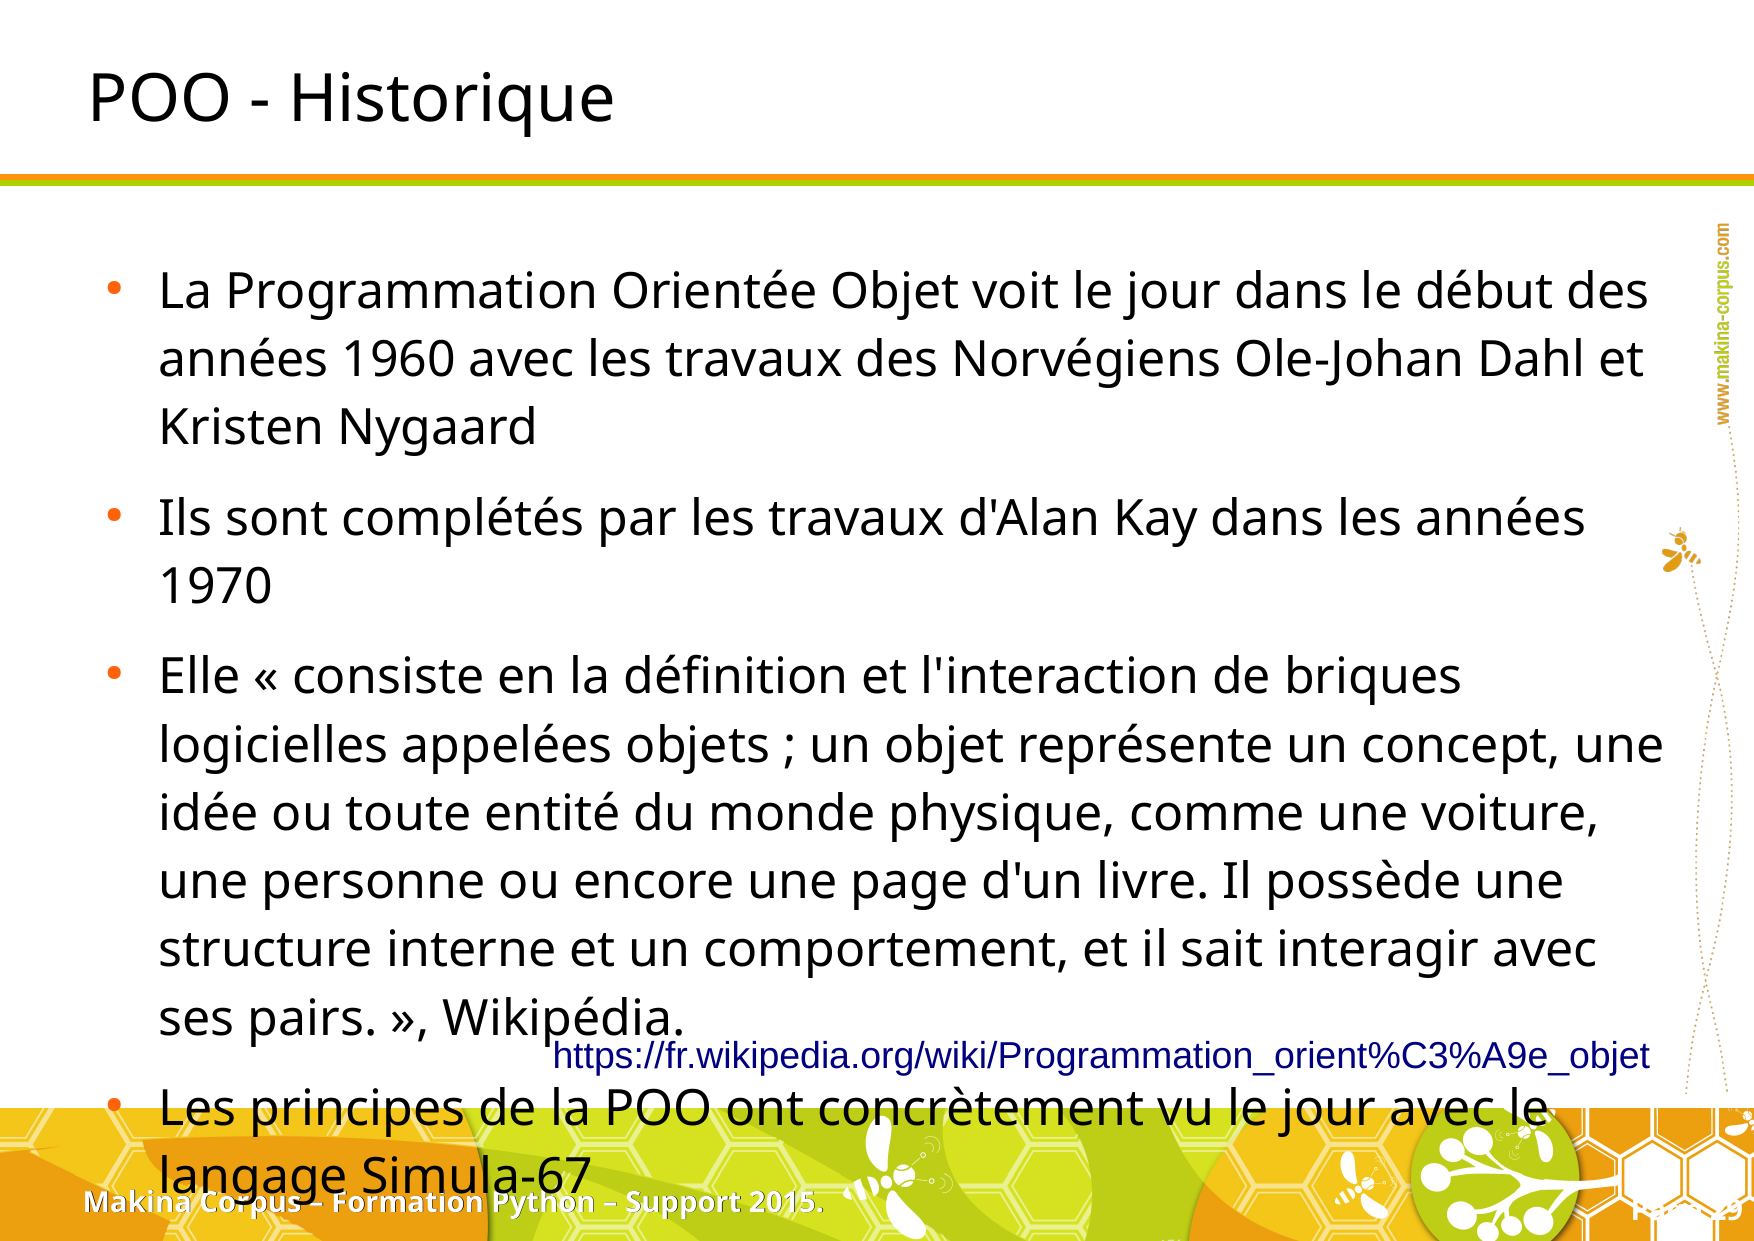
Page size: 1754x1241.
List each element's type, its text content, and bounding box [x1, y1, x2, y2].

text_box https://fr.wikipedia.org/wiki/Programmation_orient%C3%A9e_objet [537, 1027, 1666, 1085]
picture [391, 1108, 405, 1122]
picture [1165, 1108, 1174, 1121]
picture [1301, 1108, 1317, 1122]
list La Programmation Orientée Objet voit le jour dans le début des années 1960 avec les travaux des Norvégiens Ole-Johan Dahl et Kristen Nygaard Ils sont complétés par les travaux d'Alan Kay dans les années 1970 Elle « consiste en la définition et l'interaction de briques logicielles appelées objets ; un objet représente un concept, une idée ou toute entité du monde physique, comme une voiture, une personne ou encore une page d'un livre. Il possède une structure interne et un comportement, et il sait interagir avec ses pairs. », Wikipédia. Les principes de la POO ont concrètement vu le jour avec le langage Simula-67 [87, 254, 1667, 997]
picture [570, 1112, 583, 1122]
picture [1396, 1112, 1409, 1122]
picture [1639, 203, 1754, 1093]
picture [732, 1108, 748, 1122]
picture [0, 1108, 1754, 1241]
picture [1332, 1108, 1346, 1122]
picture [1425, 1108, 1434, 1121]
title POO - Historique [87, 31, 1667, 160]
picture [258, 1108, 272, 1122]
picture [848, 1108, 864, 1122]
picture [642, 1108, 665, 1122]
picture [485, 1108, 500, 1122]
picture [681, 1108, 704, 1122]
picture [1191, 1108, 1205, 1122]
